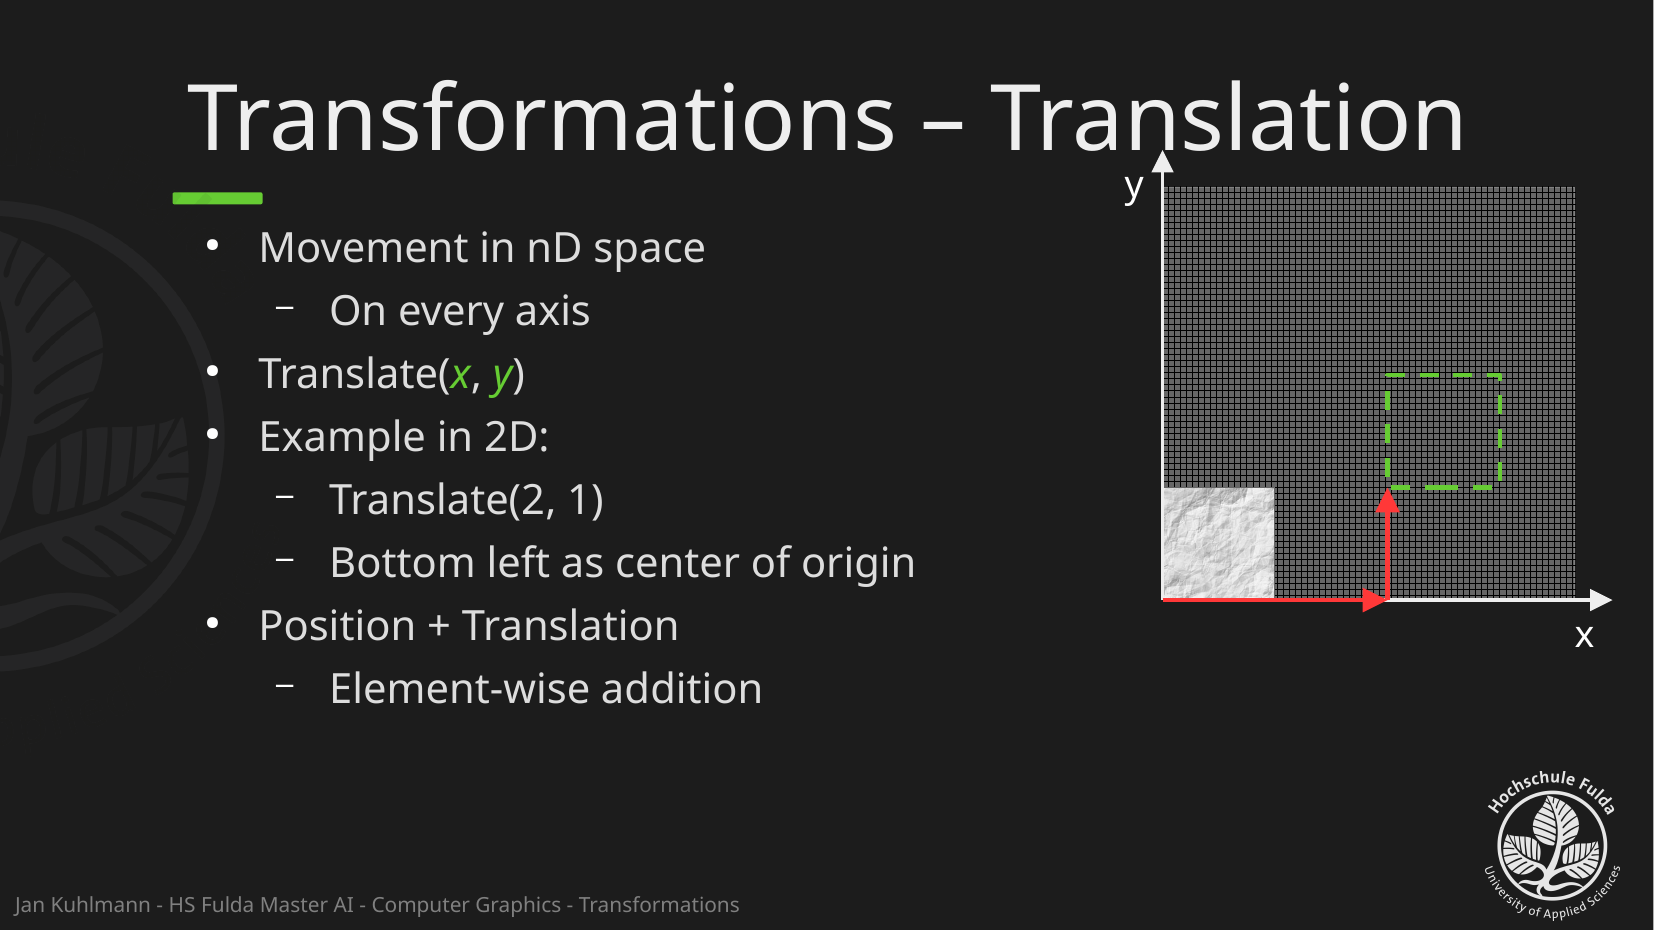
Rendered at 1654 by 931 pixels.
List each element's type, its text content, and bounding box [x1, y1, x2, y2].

text_box [1164, 186, 1577, 598]
text_box y [1109, 150, 1162, 217]
picture [1485, 771, 1620, 921]
title Transformations – Translation [187, 37, 1571, 193]
list Movement in nD space On every axis Translate(x, y) Example in 2D: Translate(2, 1) Bottom left as center of origin Position + Translation Element-wise addition [187, 217, 938, 758]
text_box x [1559, 601, 1613, 667]
